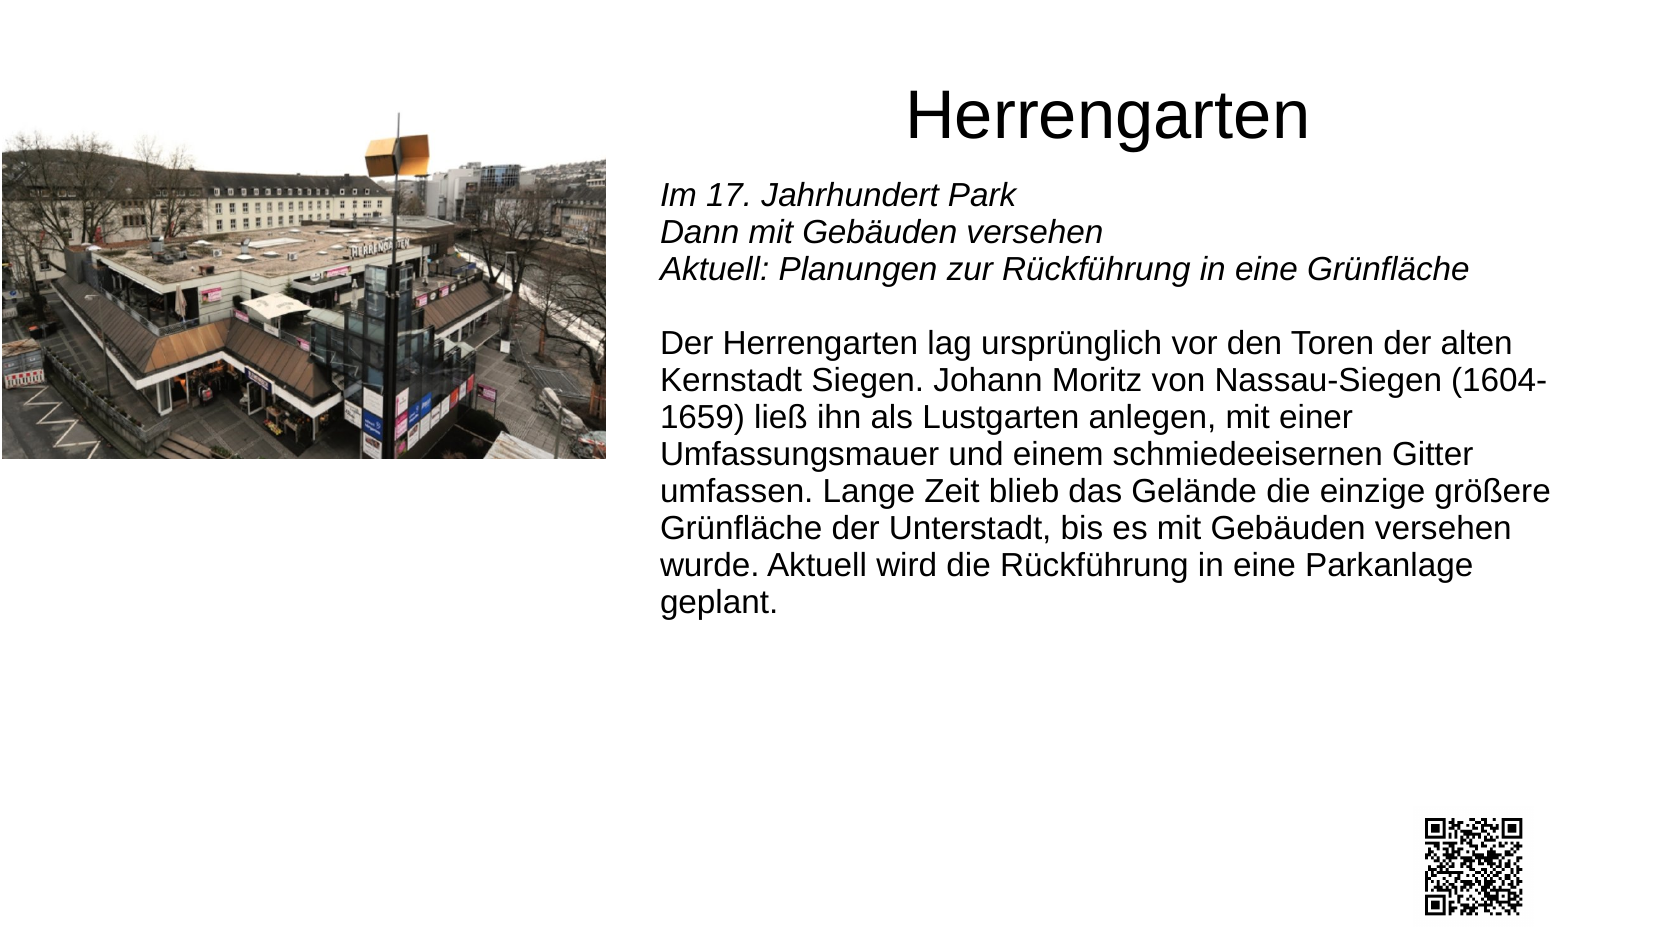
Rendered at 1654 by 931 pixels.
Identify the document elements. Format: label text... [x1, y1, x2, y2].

picture [1413, 806, 1534, 927]
picture [2, 49, 606, 459]
title Herrengarten [645, 37, 1571, 193]
subtitle Im 17. Jahrhundert Park Dann mit Gebäuden versehen Aktuell: Planungen zur Rückführung in eine Grünfläche Der Herrengarten lag ursprünglich vor den Toren der alten Kernstadt Siegen. Johann Moritz von Nassau-Siegen (1604-1659) ließ ihn als Lustgarten anlegen, mit einer Umfassungsmauer und einem schmiedeeisernen Gitter umfassen. Lange Zeit blieb das Gelände die einzige größere Grünfläche der Unterstadt, bis es mit Gebäuden versehen wurde. Aktuell wird die Rückführung in eine Parkanlage geplant. [660, 176, 1571, 796]
